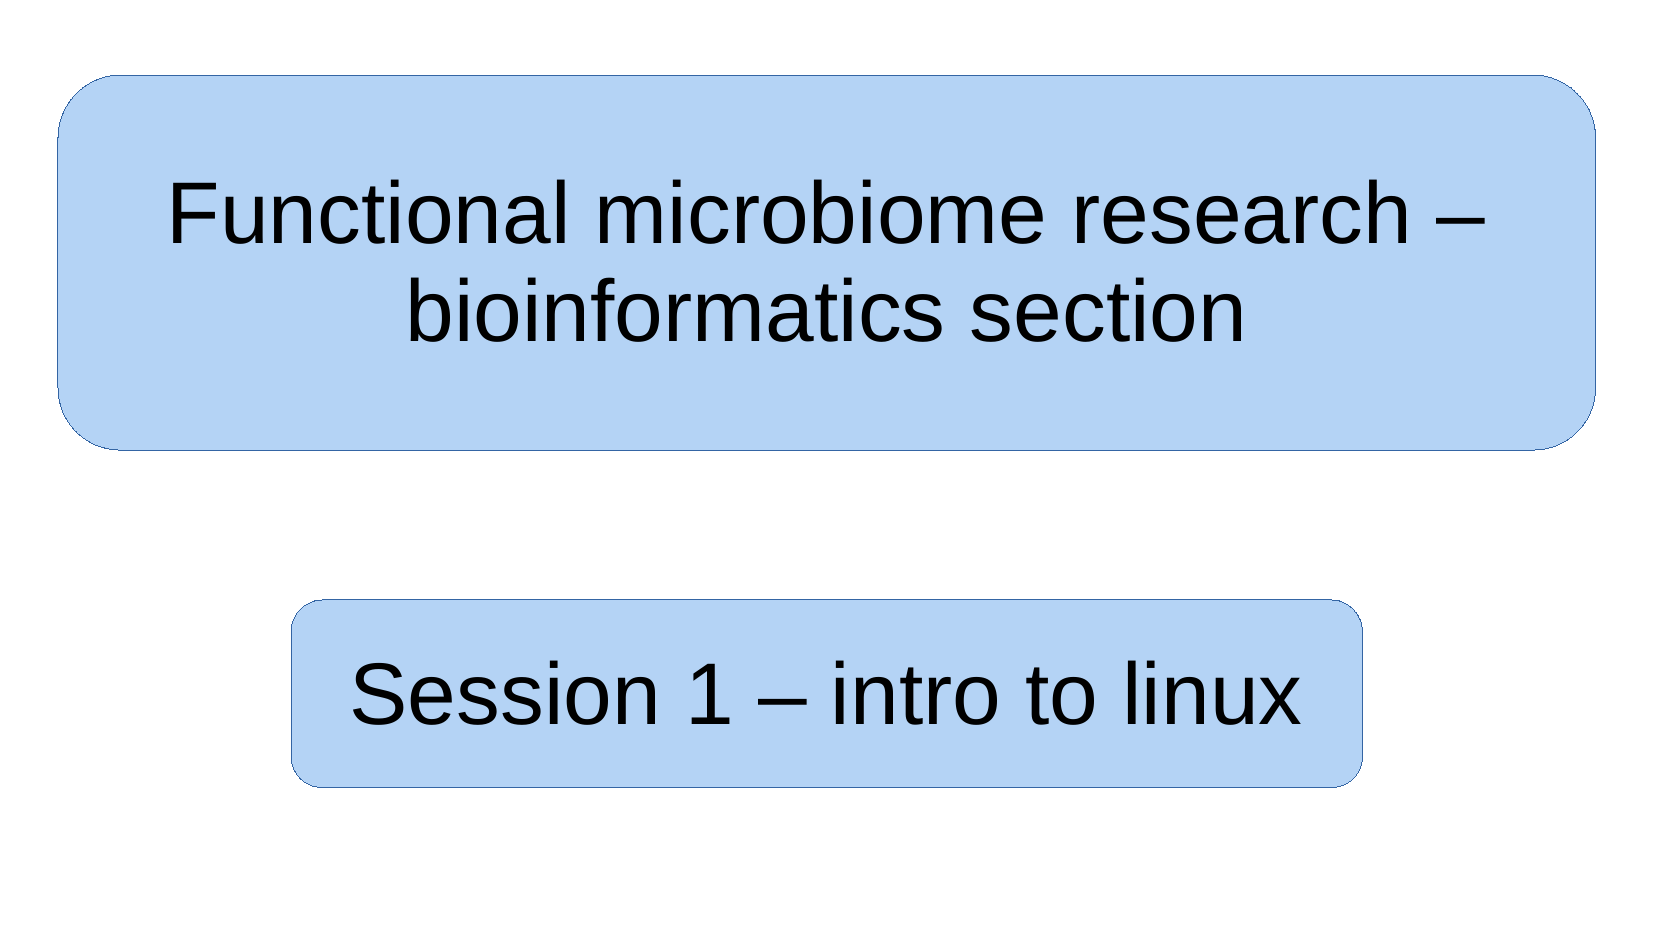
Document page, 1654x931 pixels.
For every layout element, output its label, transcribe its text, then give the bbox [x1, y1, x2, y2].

text_box Functional microbiome research – bioinformatics section [57, 75, 1596, 451]
text_box Session 1 – intro to linux [291, 599, 1363, 788]
